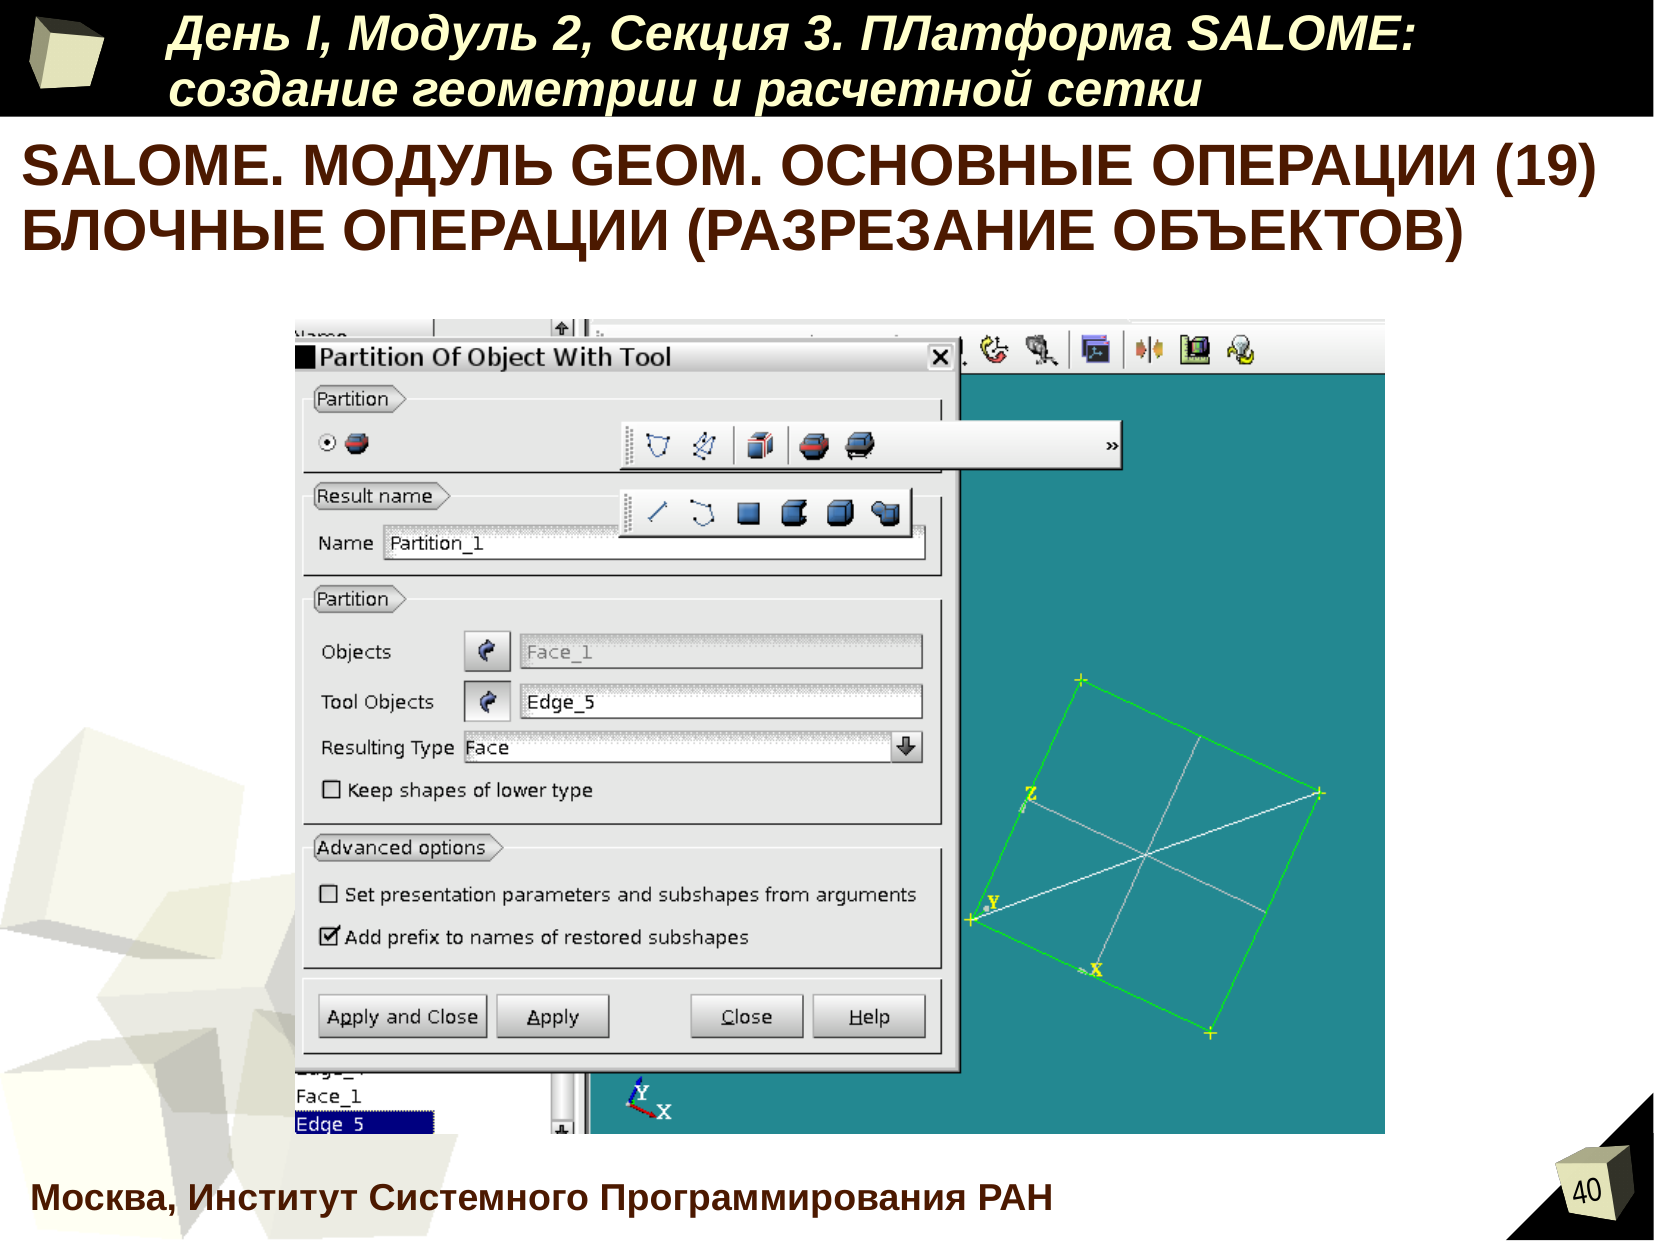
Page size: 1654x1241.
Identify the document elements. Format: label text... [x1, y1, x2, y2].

picture [464, 1193, 472, 1198]
text_box SALOME. МОДУЛЬ GEOM. ОСНОВНЫЕ ОПЕРАЦИИ (19) БЛОЧНЫЕ ОПЕРАЦИИ (РАЗРЕЗАНИЕ ОБЪЕКТОВ) [6, 125, 1654, 270]
picture [0, 319, 1385, 1241]
